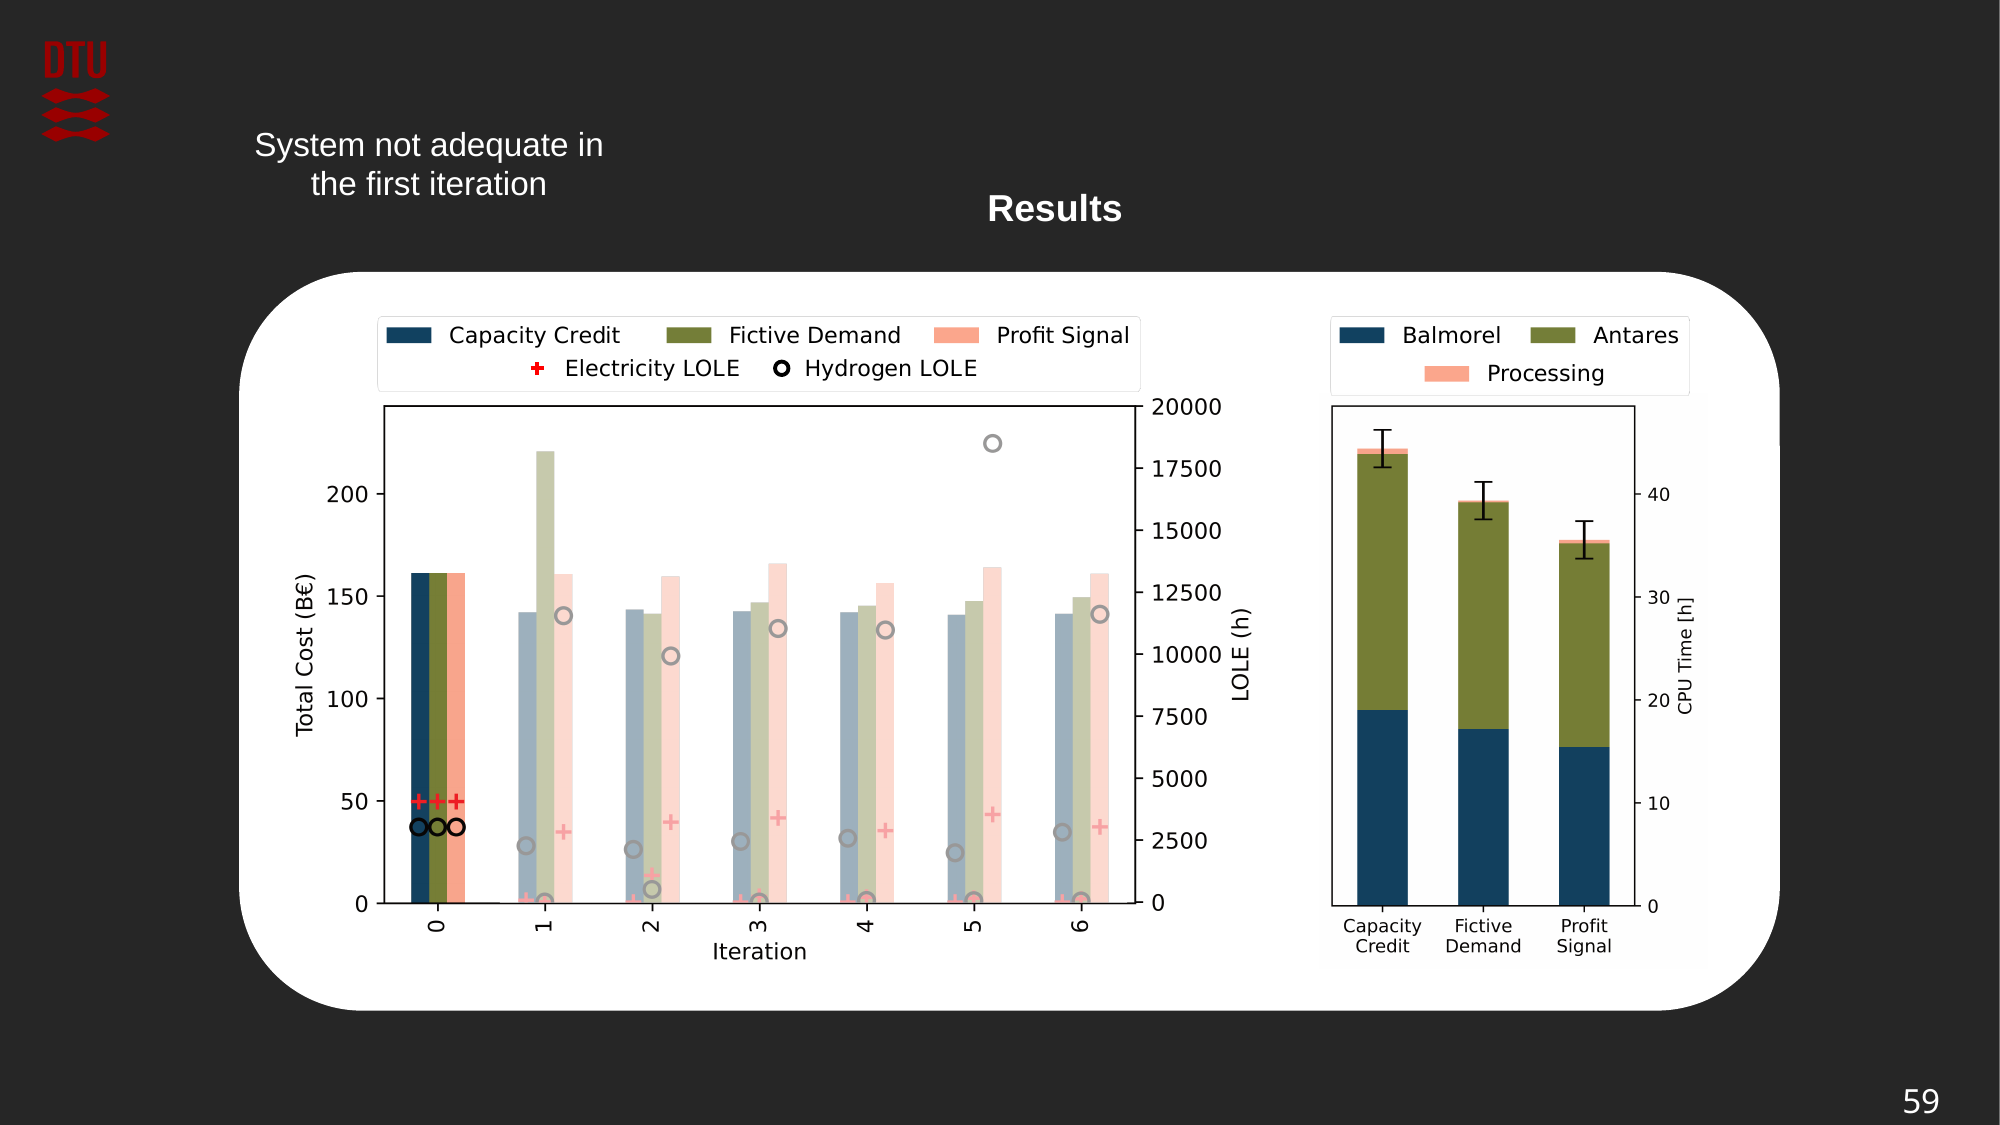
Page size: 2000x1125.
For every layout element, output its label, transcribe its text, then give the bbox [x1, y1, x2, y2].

text_box [239, 271, 1780, 1011]
text_box System not adequate in the first iteration [250, 122, 609, 203]
title Results [291, 69, 1819, 230]
picture [279, 306, 1721, 970]
